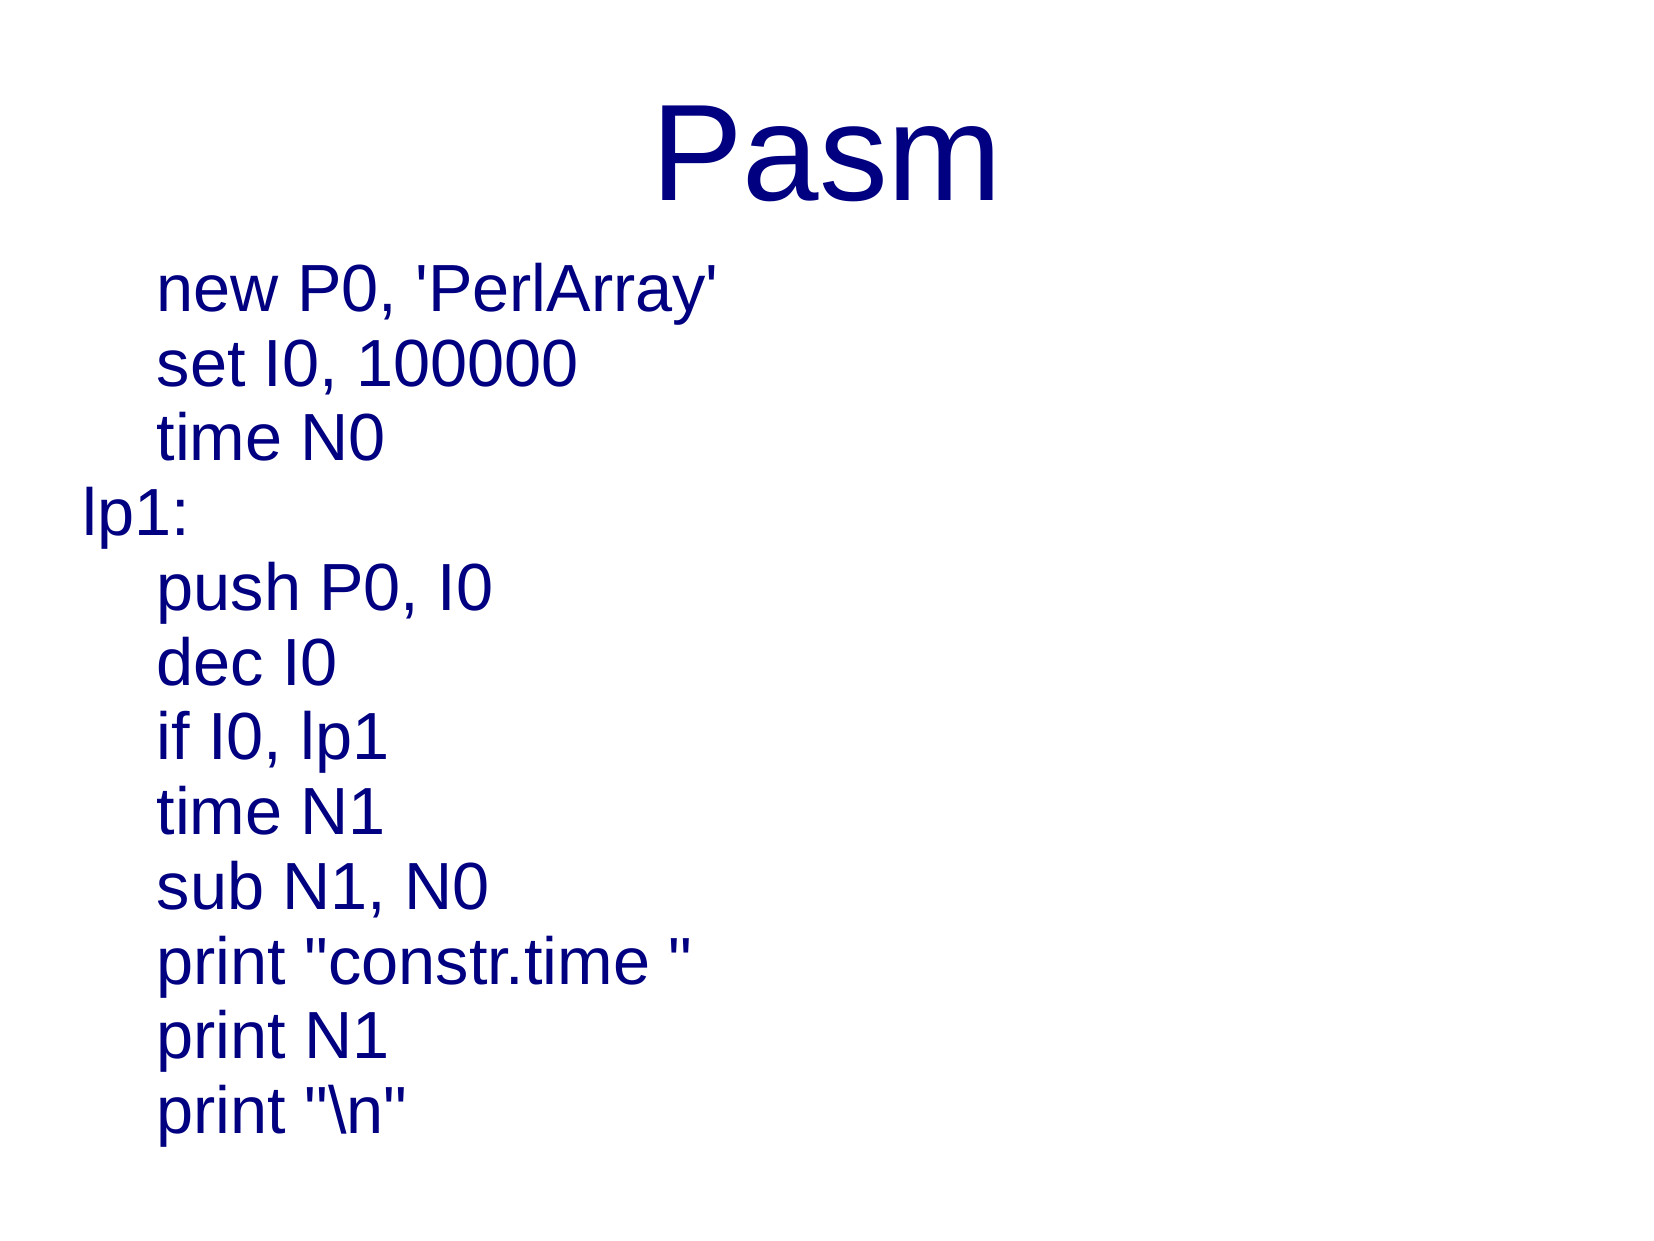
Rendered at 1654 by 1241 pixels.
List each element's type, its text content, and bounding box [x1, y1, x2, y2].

title Pasm [82, 49, 1571, 250]
subtitle new P0, 'PerlArray' set I0, 100000 time N0 lp1: push P0, I0 dec I0 if I0, lp1 time N1 sub N1, N0 print "constr.time " print N1 print "\n" [82, 250, 1571, 1149]
